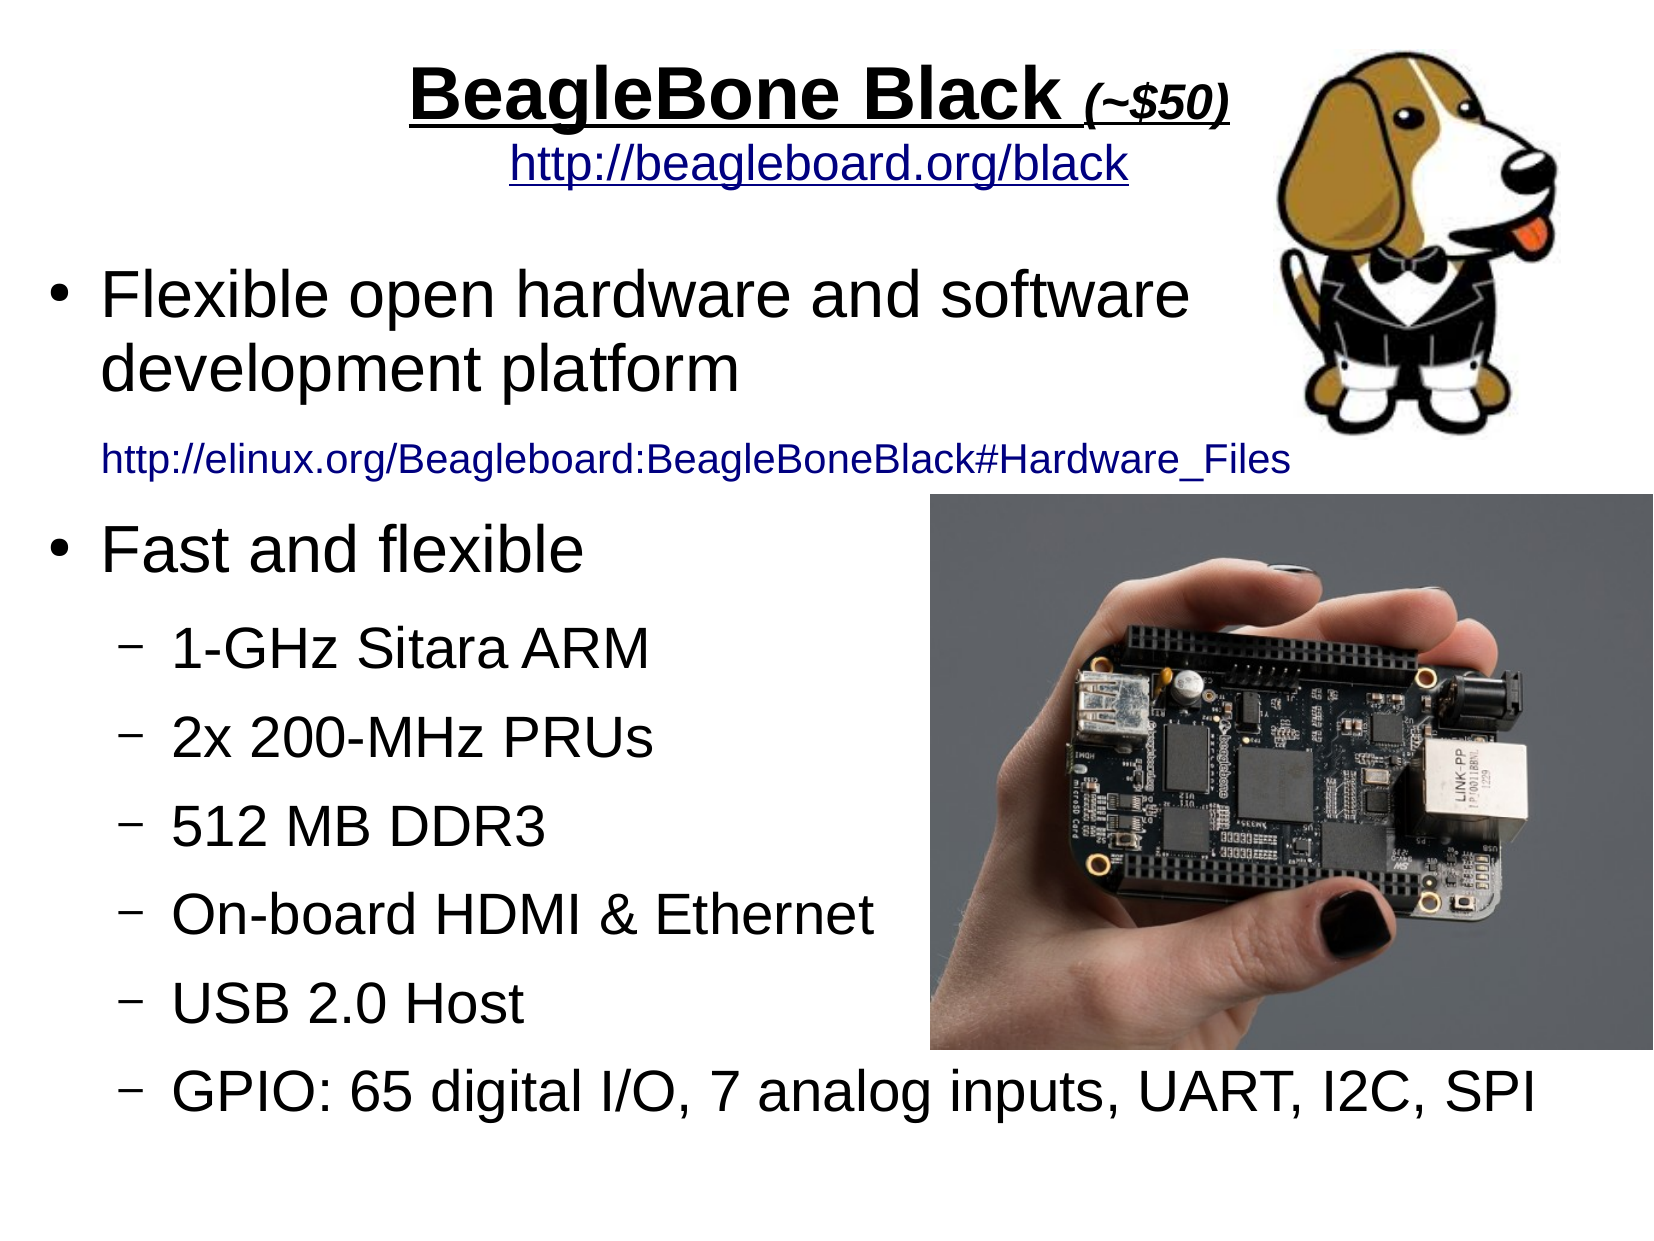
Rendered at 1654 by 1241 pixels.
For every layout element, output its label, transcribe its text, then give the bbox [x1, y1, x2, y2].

picture [1273, 49, 1561, 440]
list Flexible open hardware and software development platform http://elinux.org/Beagleboard:BeagleBoneBlack#Hardware_Files Fast and flexible 1-GHz Sitara ARM 2x 200-MHz PRUs 512 MB DDR3 On-board HDMI & Ethernet USB 2.0 Host GPIO: 65 digital I/O, 7 analog inputs, UART, I2C, SPI [30, 183, 1576, 1189]
picture [930, 494, 1653, 1050]
title BeagleBone Black (~$50) http://beagleboard.org/black [75, 17, 1564, 183]
